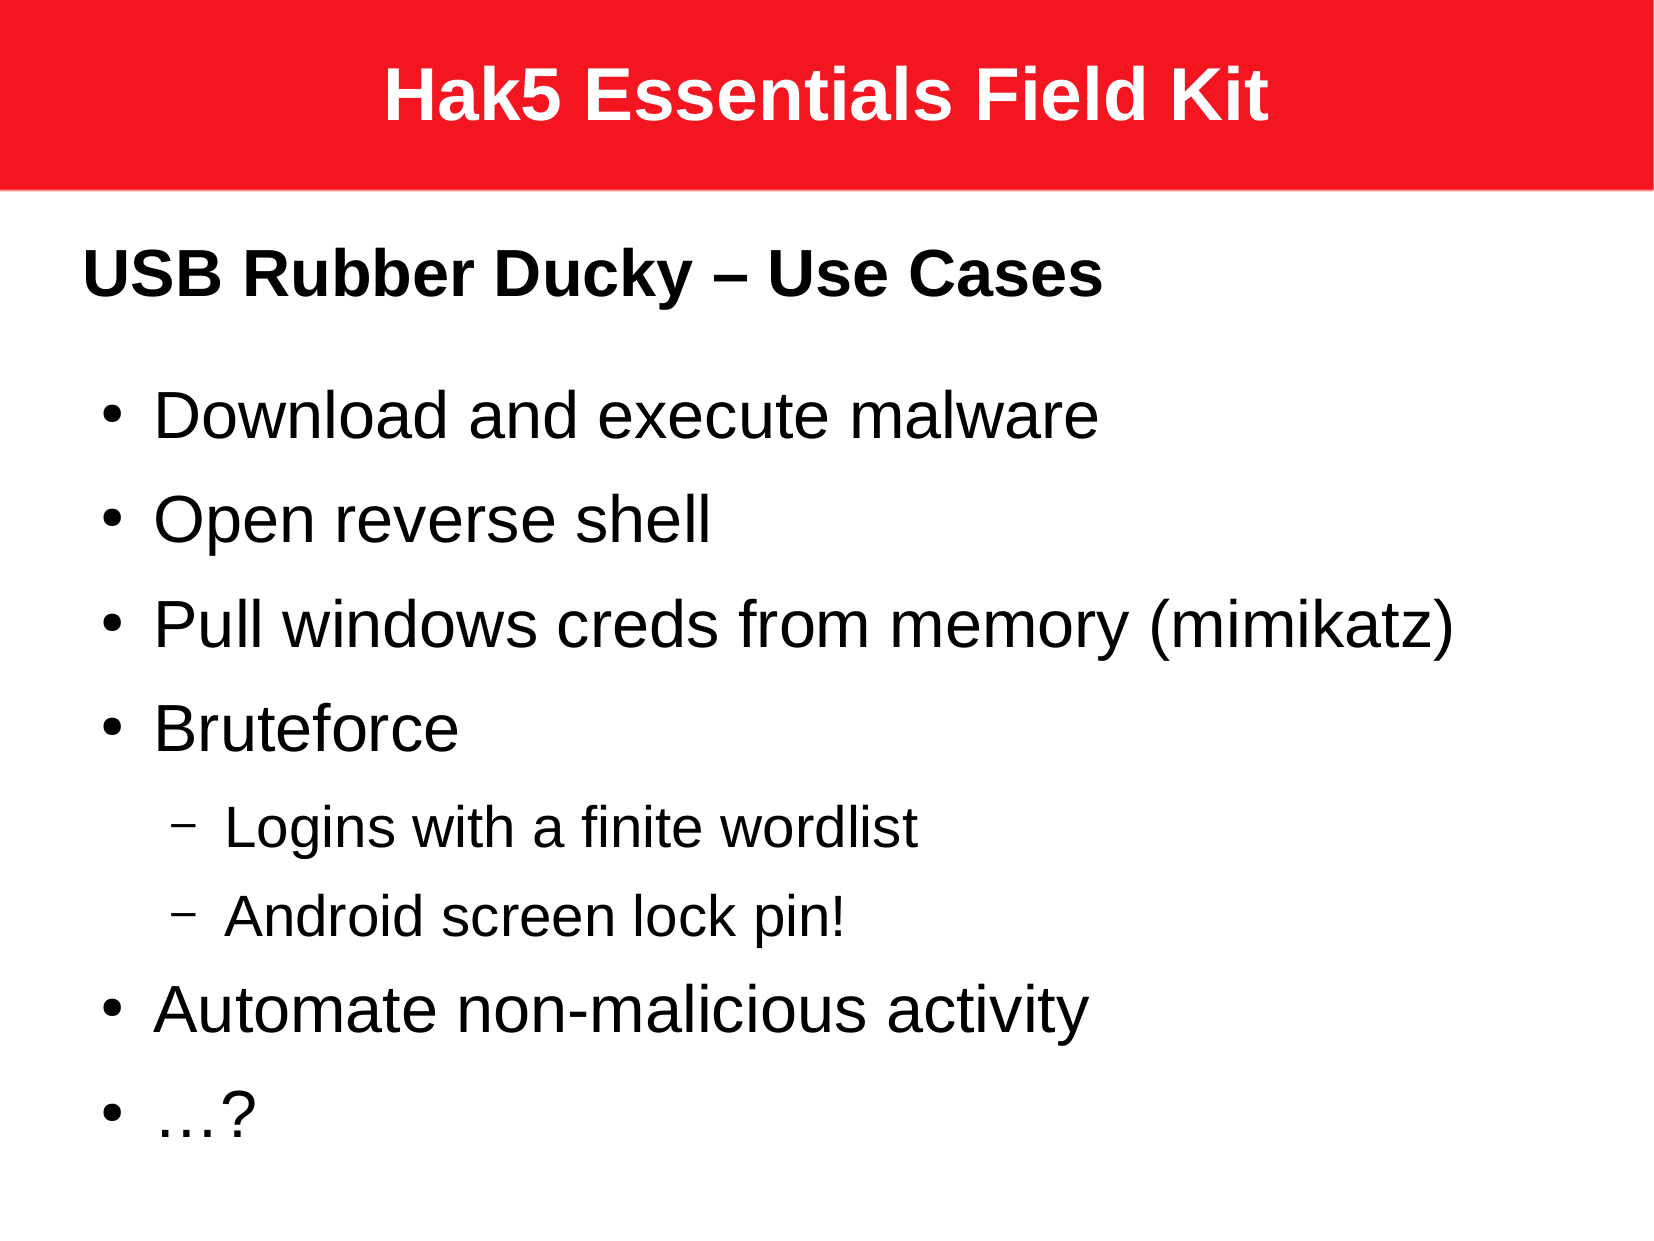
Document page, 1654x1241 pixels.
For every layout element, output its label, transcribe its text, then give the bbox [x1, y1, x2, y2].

picture [0, 0, 1654, 1241]
list USB Rubber Ducky – Use Cases [11, 236, 1430, 343]
list Download and execute malware Open reverse shell Pull windows creds from memory (mimikatz) Bruteforce Logins with a finite wordlist Android screen lock pin! Automate non-malicious activity …? [82, 377, 1571, 1205]
title Hak5 Essentials Field Kit [82, 0, 1571, 189]
